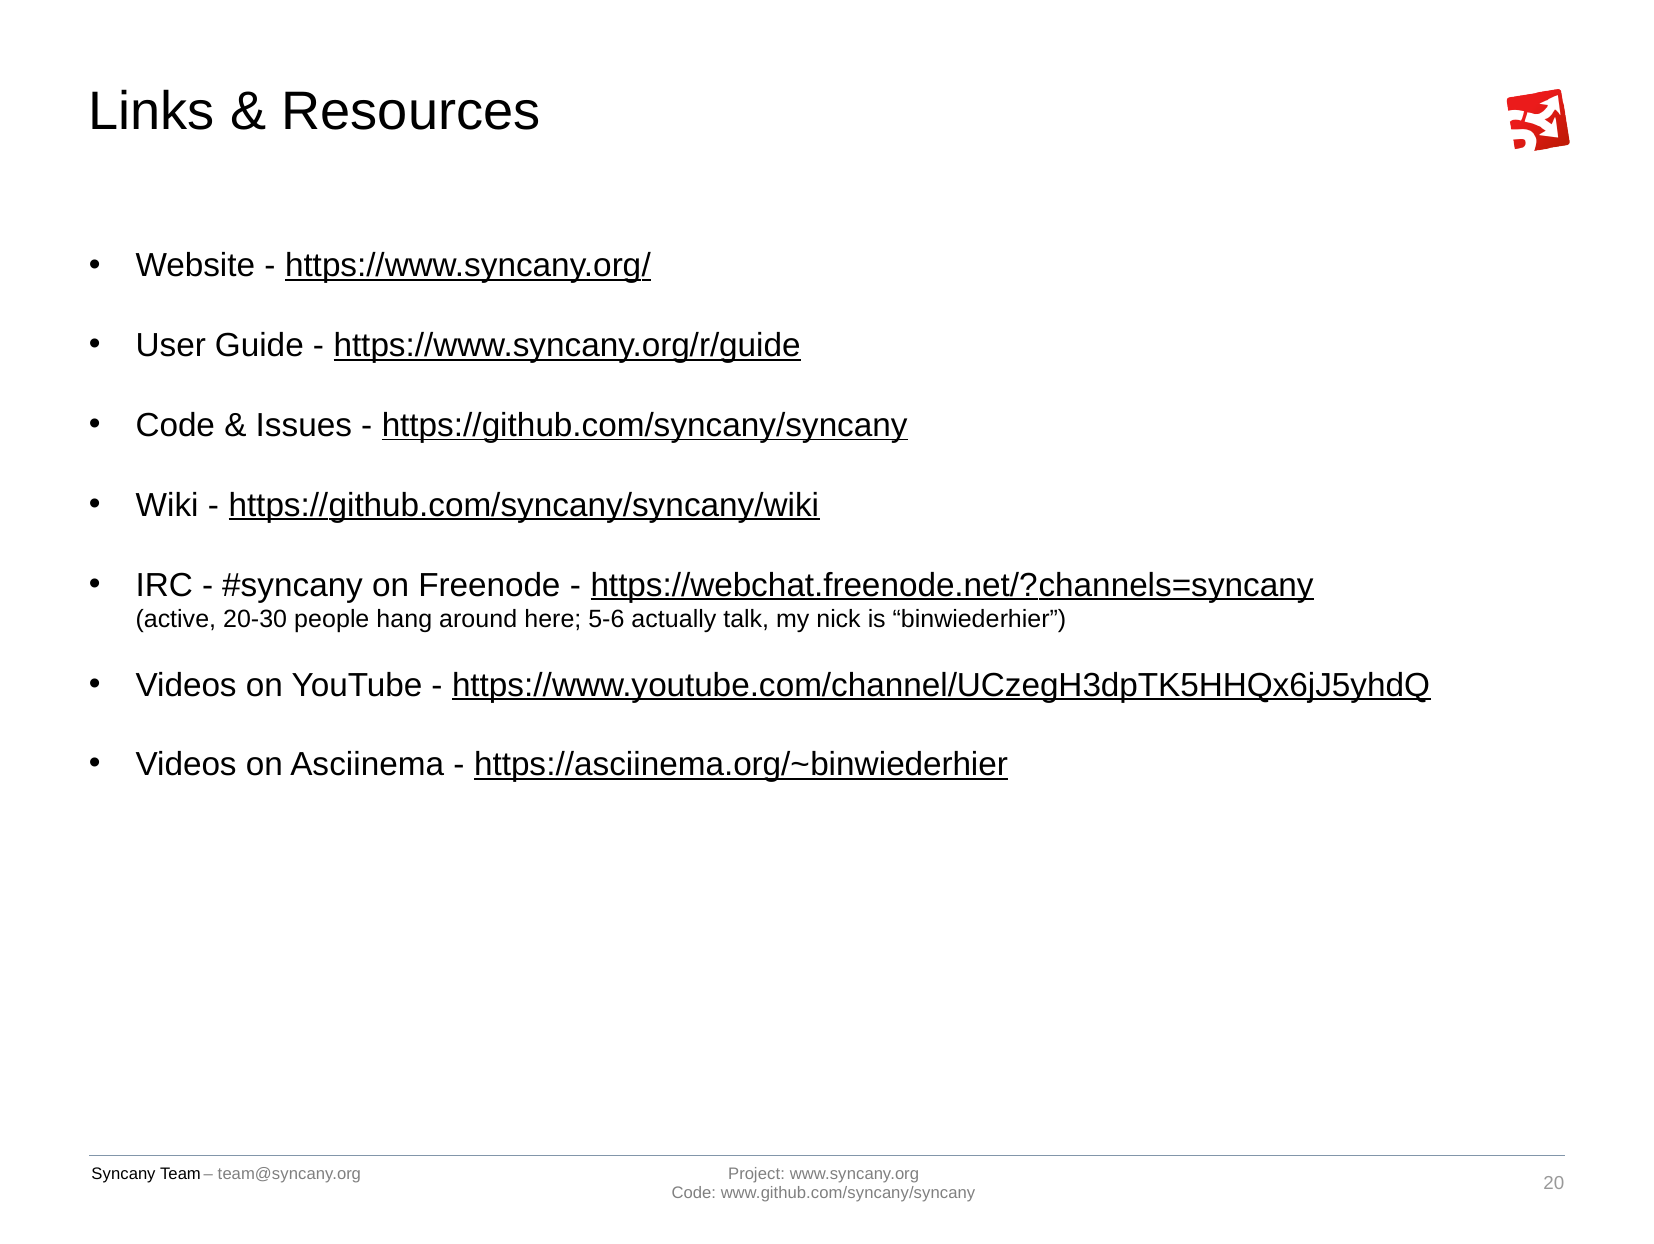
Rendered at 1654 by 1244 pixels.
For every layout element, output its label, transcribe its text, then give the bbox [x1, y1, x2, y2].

picture [1504, 86, 1572, 155]
text_box <number> [1476, 1167, 1565, 1193]
title Links & Resources [88, 82, 1343, 207]
text_box Website - https://www.syncany.org/ User Guide - https://www.syncany.org/r/guide Code & Issues - https://github.com/syncany/syncany Wiki - https://github.com/syncany/syncany/wiki IRC - #syncany on Freenode - https://webchat.freenode.net/?channels=syncany (active, 20-30 people hang around here; 5-6 actually talk, my nick is “binwiederhier”) Videos on YouTube - https://www.youtube.com/channel/UCzegH3dpTK5HHQx6jJ5yhdQ Videos on Asciinema - https://asciinema.org/~binwiederhier [88, 243, 1579, 1064]
